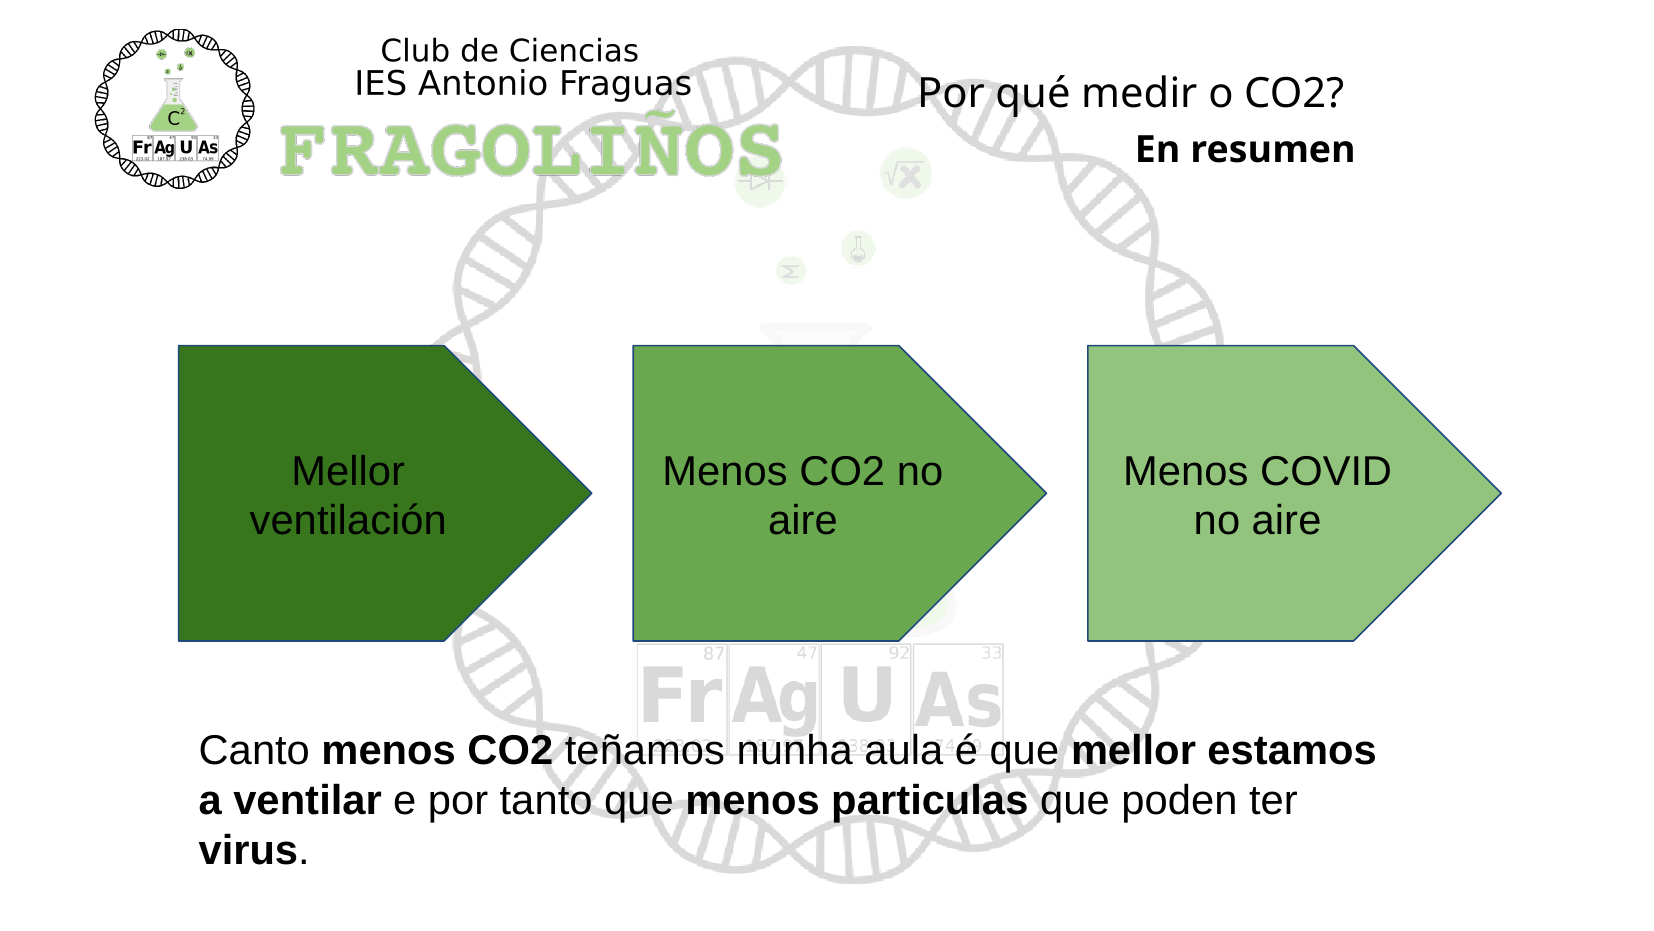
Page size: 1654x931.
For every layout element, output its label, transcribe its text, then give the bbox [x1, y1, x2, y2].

text_box Menos CO2 no aire [633, 345, 1047, 641]
text_box En resumen [902, 118, 1589, 178]
picture [82, 29, 1245, 707]
text_box Por qué medir o CO2? [902, 58, 1589, 118]
text_box Canto menos CO2 teñamos nunha aula é que mellor estamos a ventilar e por tanto que menos particulas que poden ter virus. [183, 707, 1399, 888]
text_box Mellor ventilación [178, 345, 592, 641]
text_box Menos COVID no aire [1087, 345, 1502, 641]
